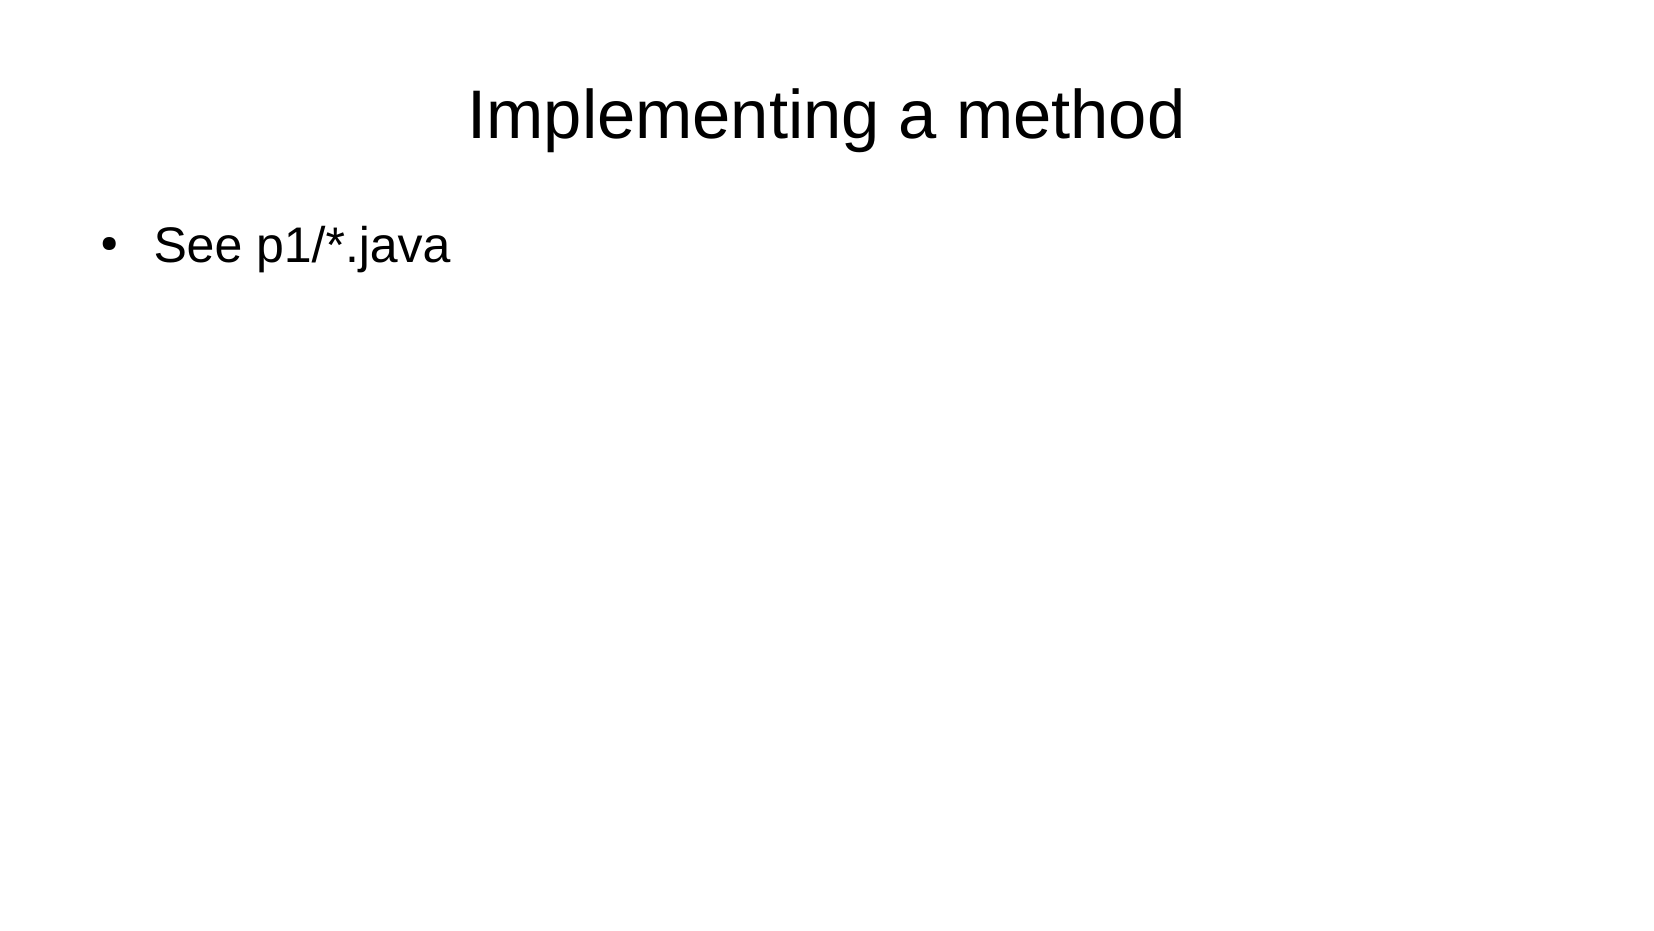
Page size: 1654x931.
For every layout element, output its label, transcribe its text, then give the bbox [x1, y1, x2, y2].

list See p1/*.java [82, 217, 1571, 758]
title Implementing a method [82, 37, 1571, 193]
